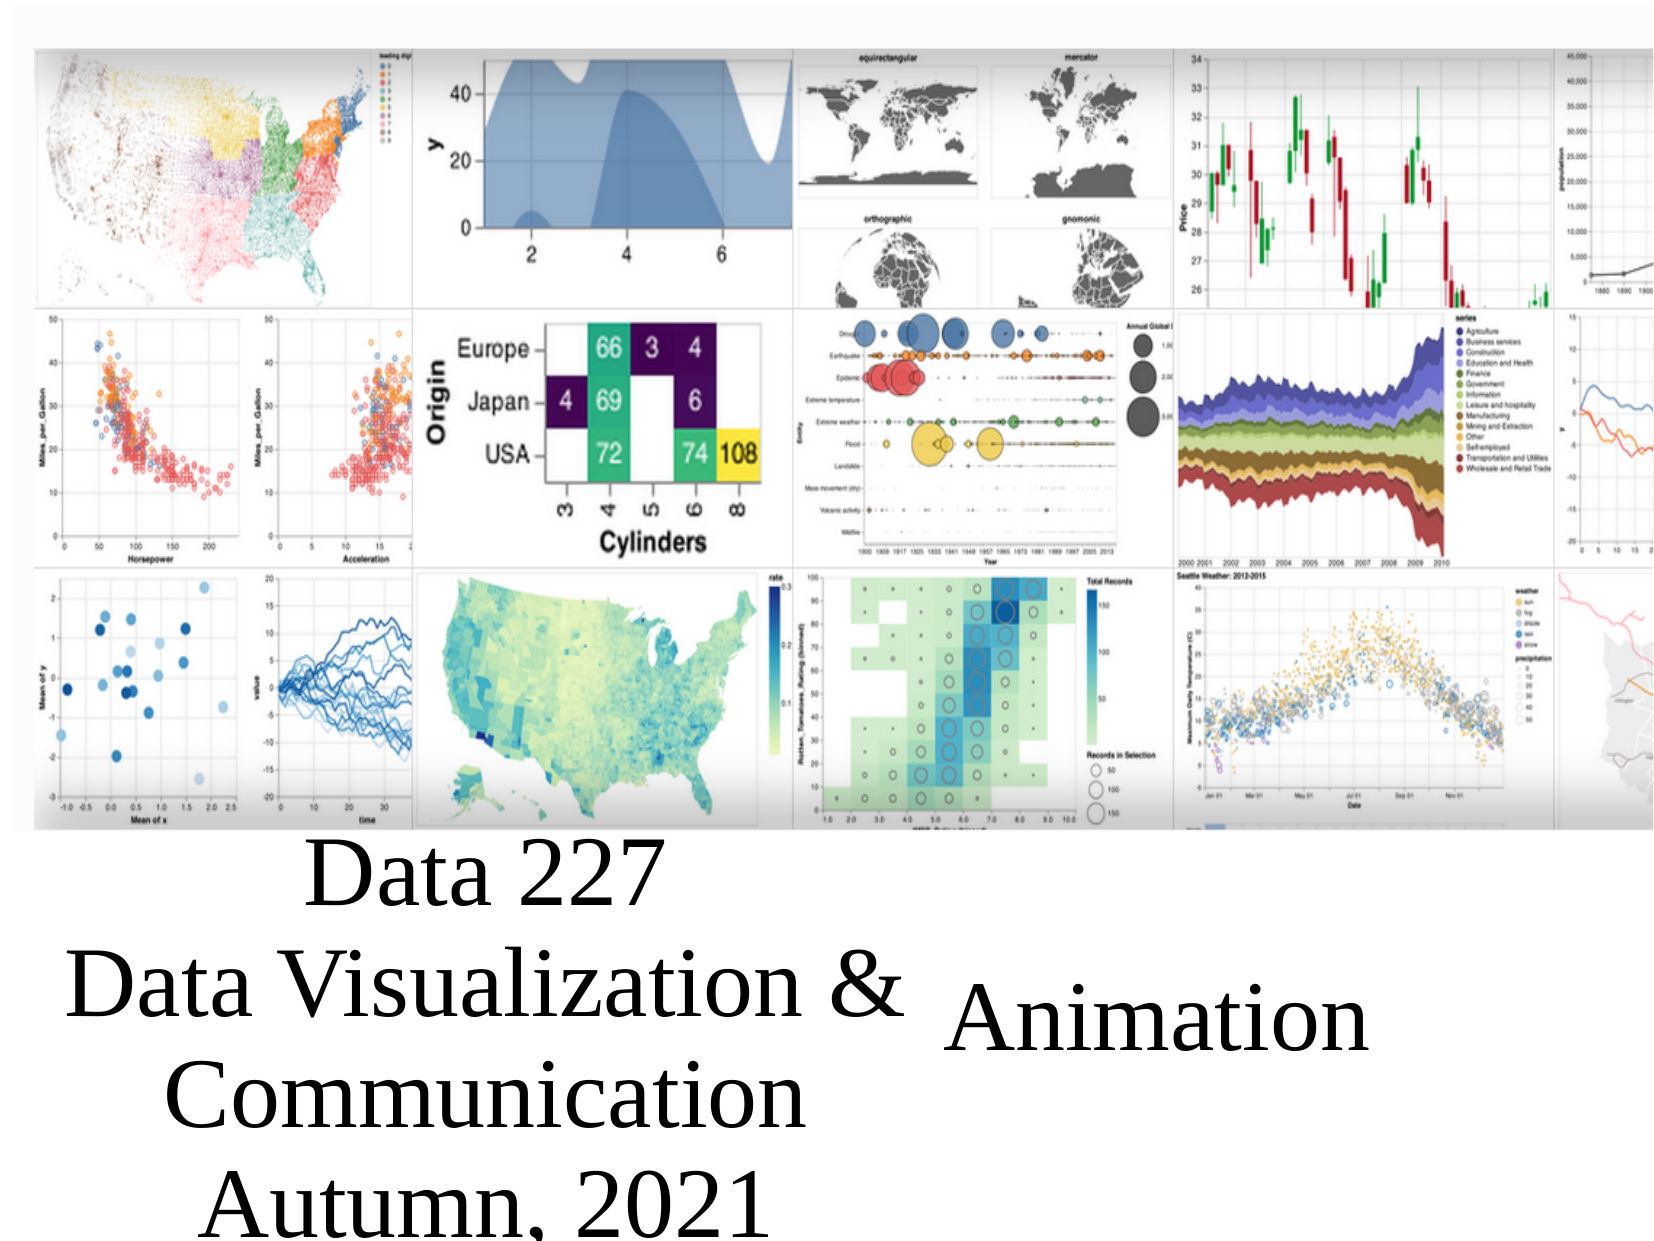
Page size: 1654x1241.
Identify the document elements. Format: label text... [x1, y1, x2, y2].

picture [11, 6, 1654, 591]
text_box Data 227 Data Visualization & Communication Autumn, 2021 [0, 591, 412, 1241]
text_box Animation [412, 570, 1654, 1241]
